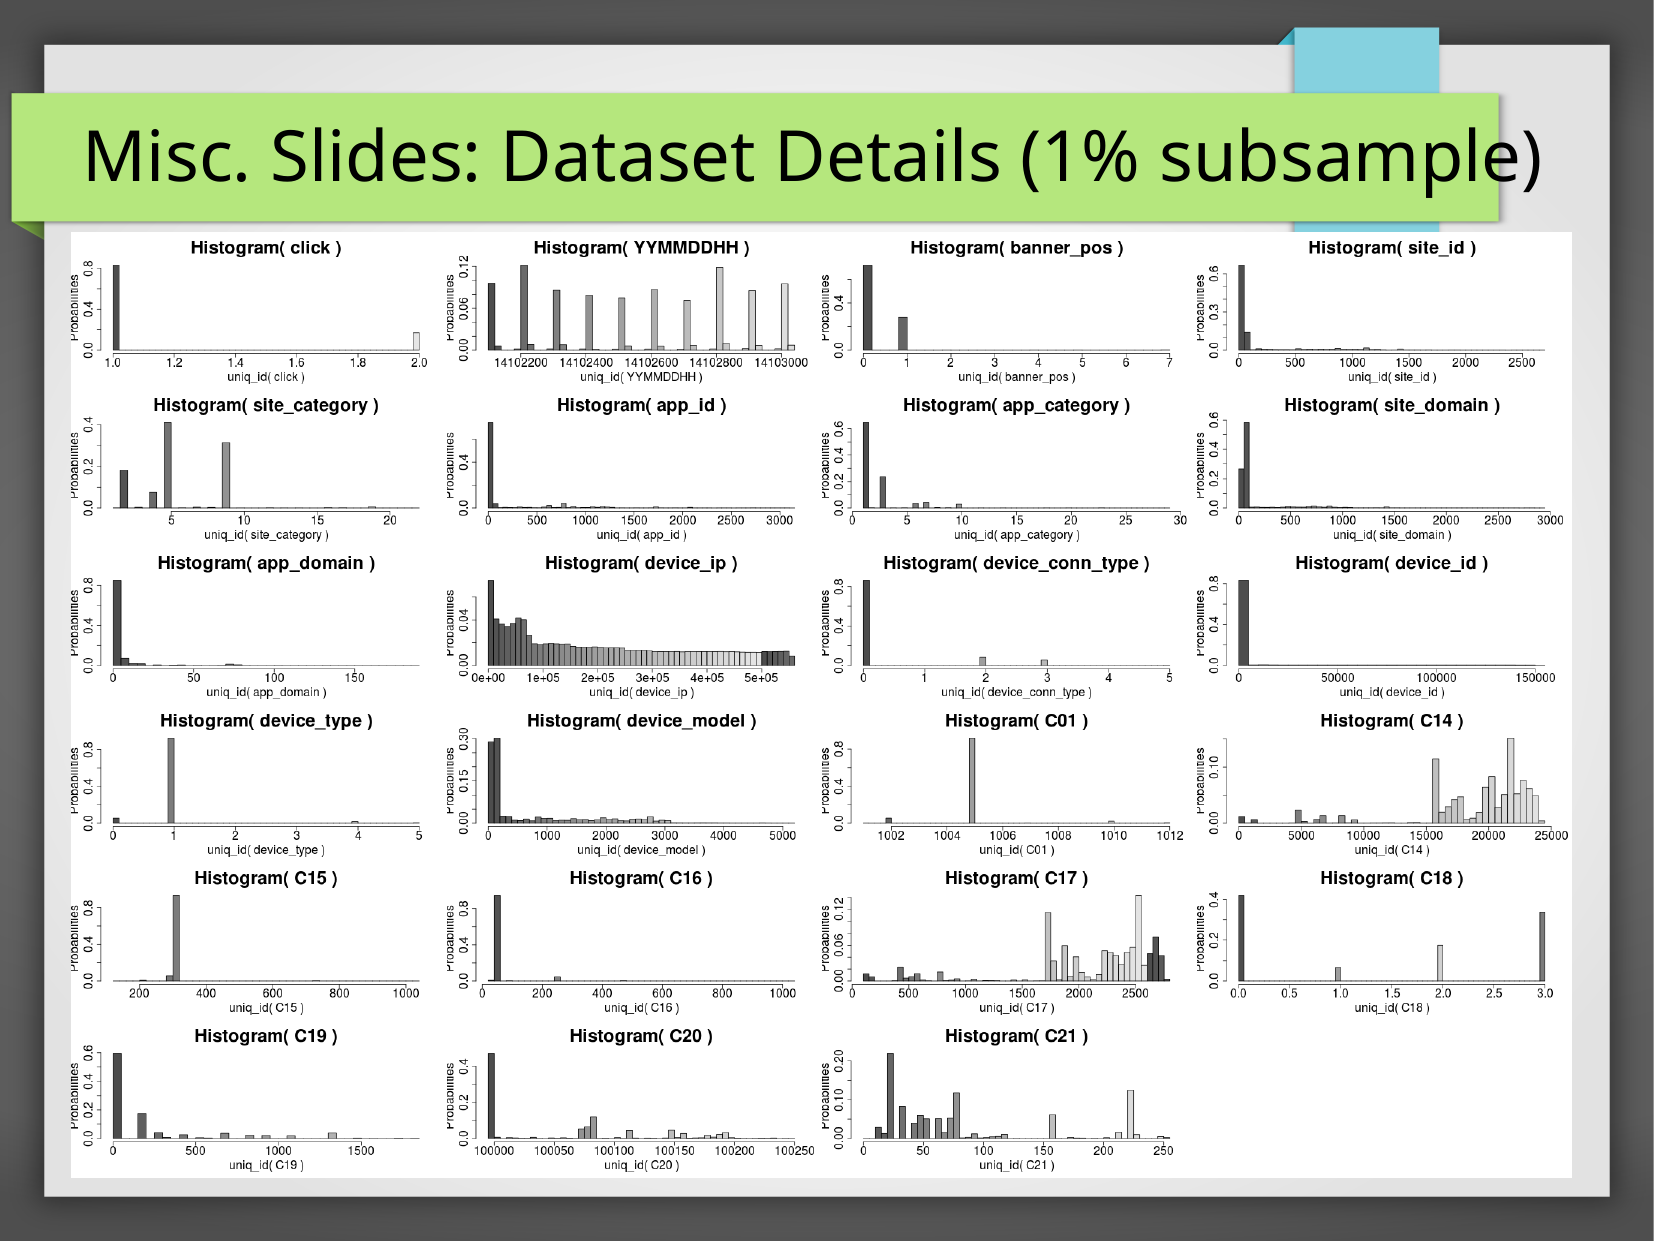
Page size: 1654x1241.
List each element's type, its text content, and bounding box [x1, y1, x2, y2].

picture [0, 0, 1654, 1241]
title Misc. Slides: Dataset Details (1% subsample) [82, 94, 1591, 213]
